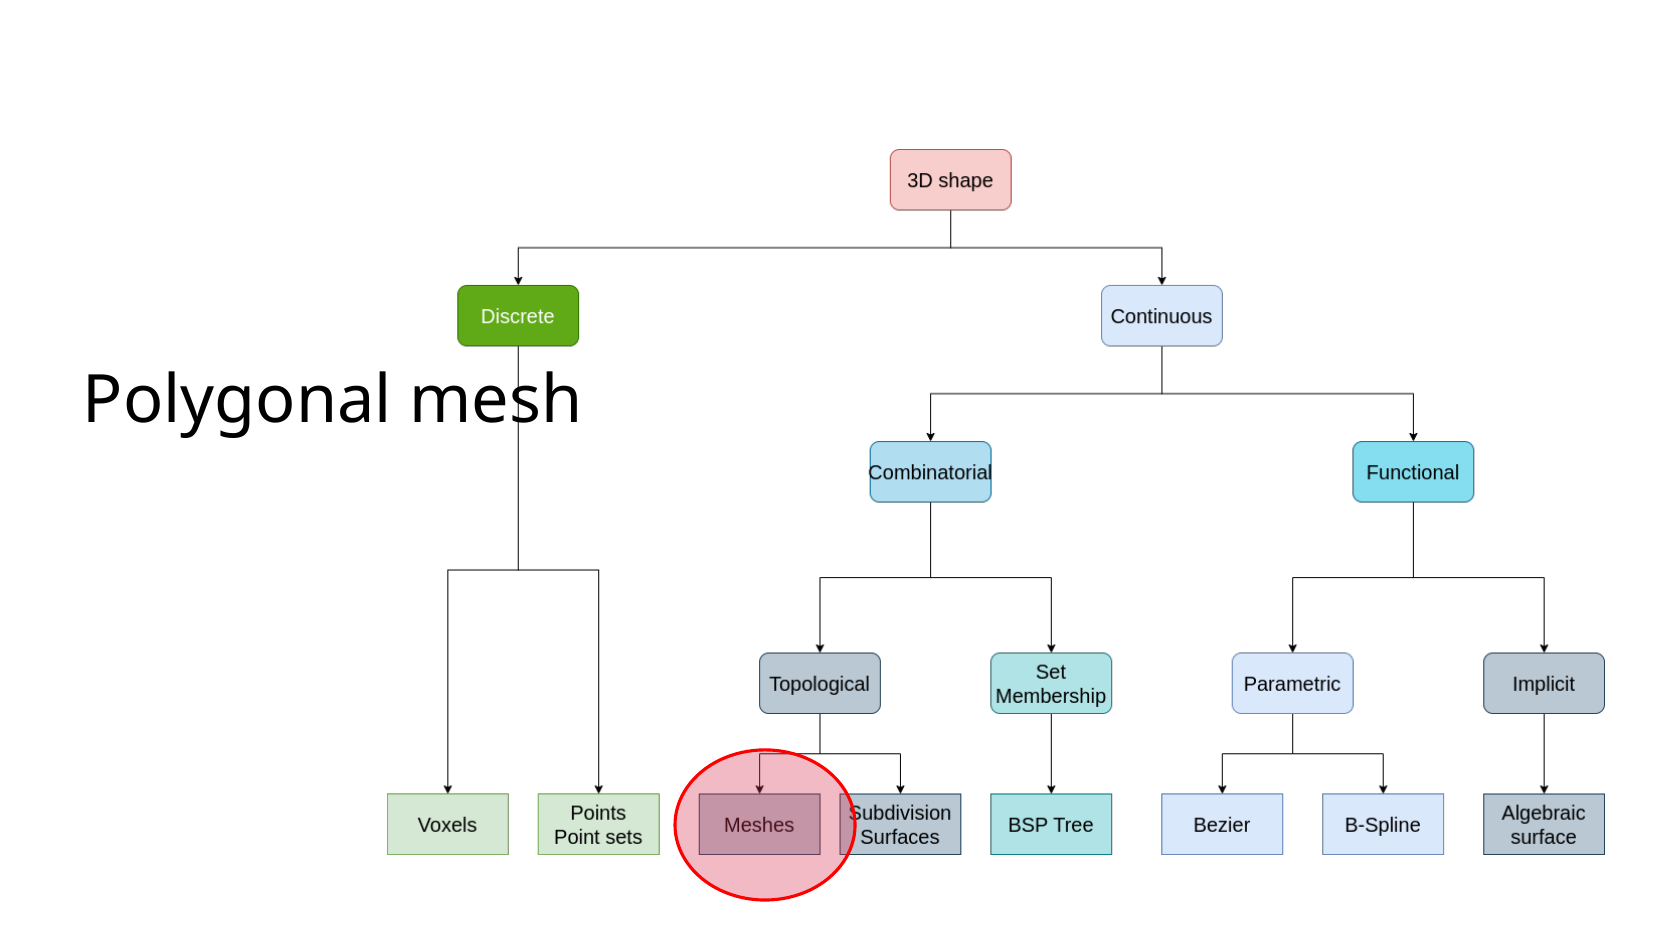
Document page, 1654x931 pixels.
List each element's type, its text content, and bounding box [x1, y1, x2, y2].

subtitle Polygonal mesh [82, 37, 1571, 757]
text_box [675, 749, 856, 901]
picture [387, 149, 1606, 856]
